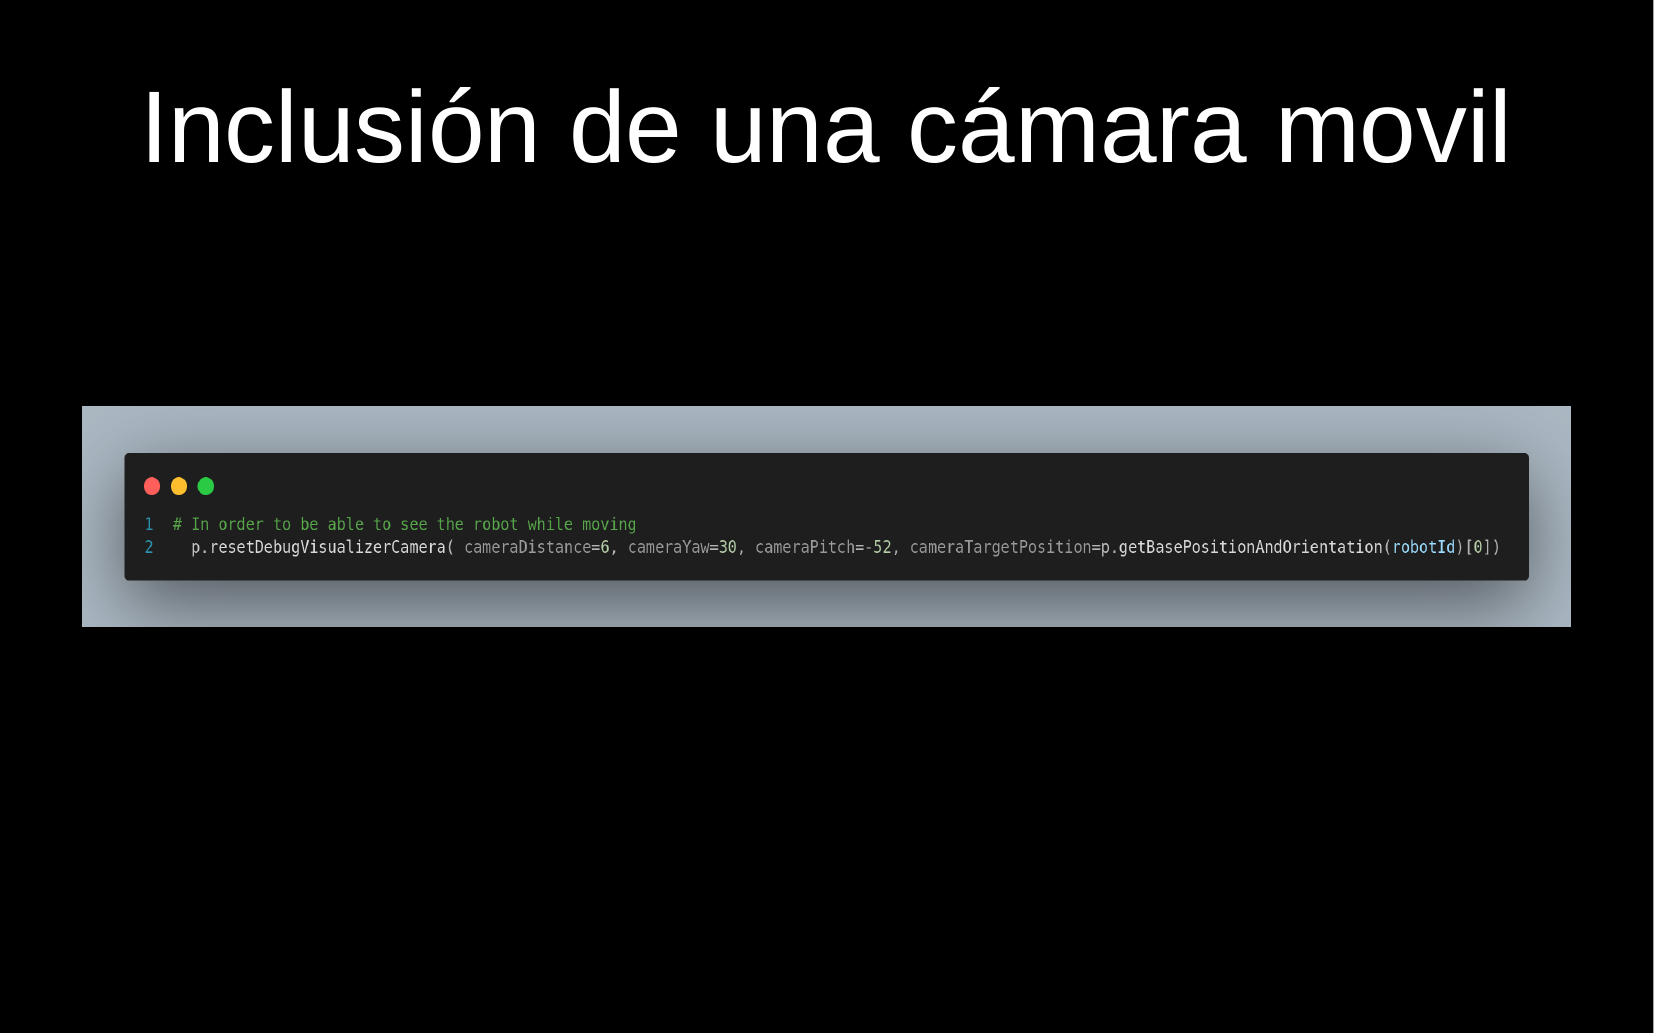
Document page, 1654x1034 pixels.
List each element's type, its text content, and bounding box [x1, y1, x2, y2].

picture [82, 406, 1571, 627]
title Inclusión de una cámara movil [82, 41, 1571, 214]
